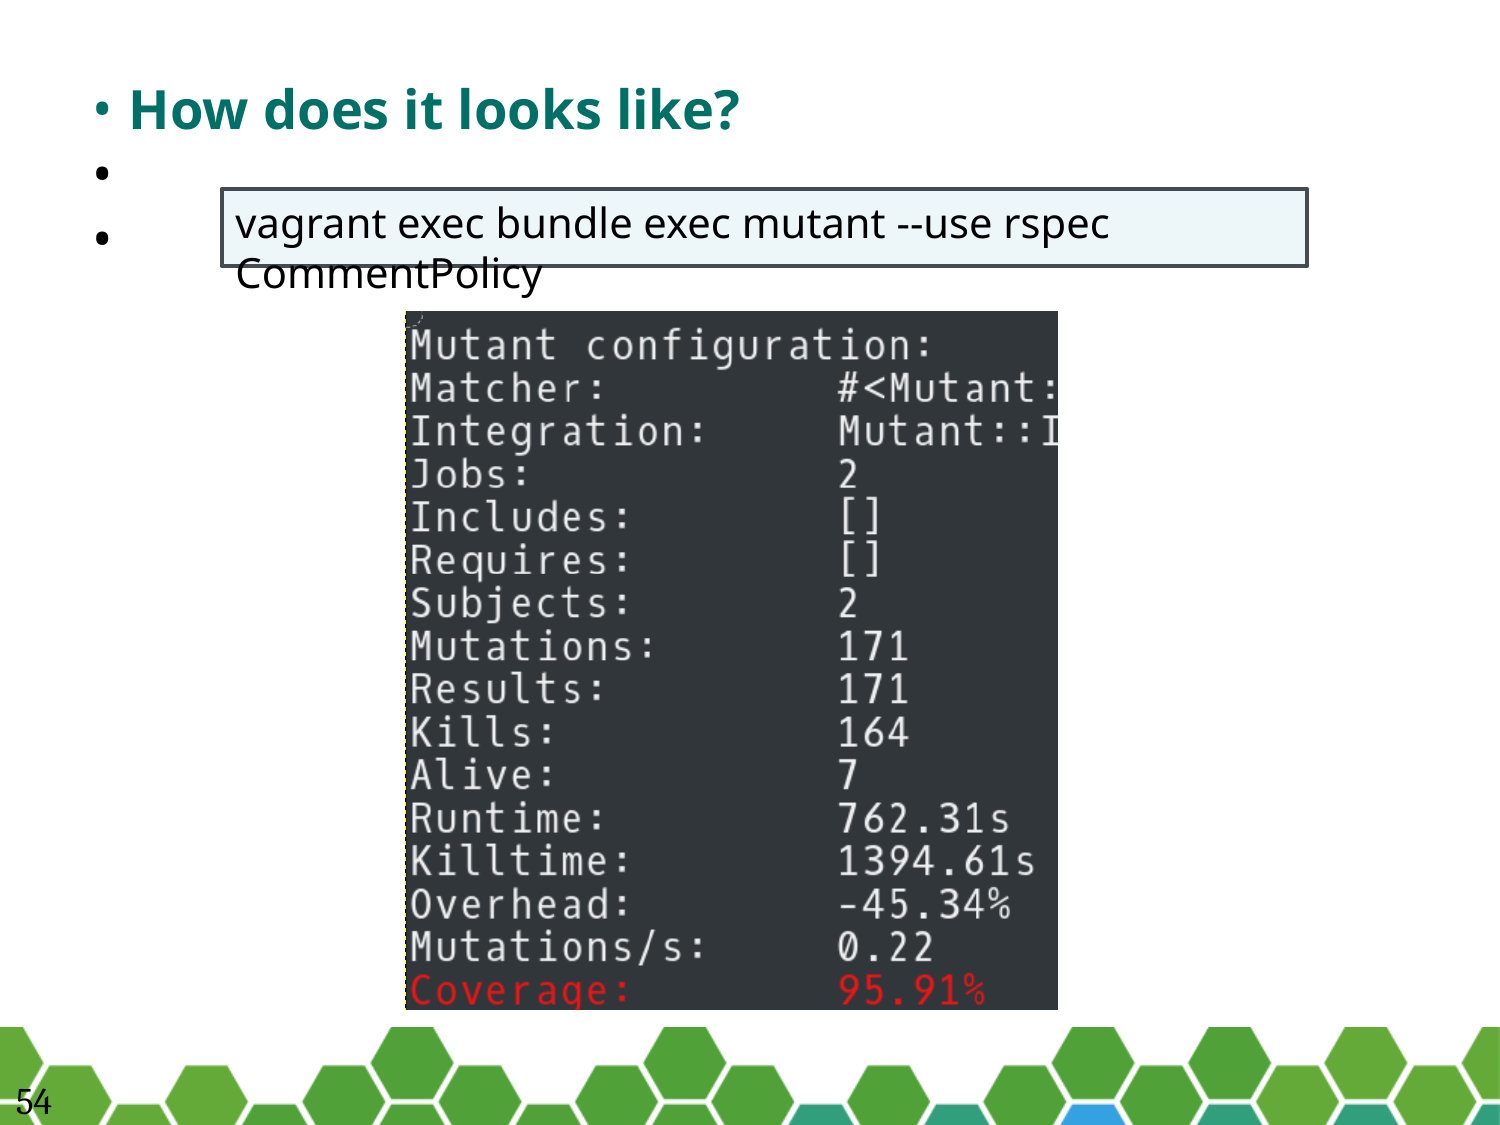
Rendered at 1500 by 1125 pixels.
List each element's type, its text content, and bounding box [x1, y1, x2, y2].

picture [0, 1027, 1500, 1125]
text_box vagrant exec bundle exec mutant --use rspec CommentPolicy [220, 188, 1309, 335]
text_box How does it looks like? [92, 75, 1467, 728]
picture [405, 335, 1058, 1010]
